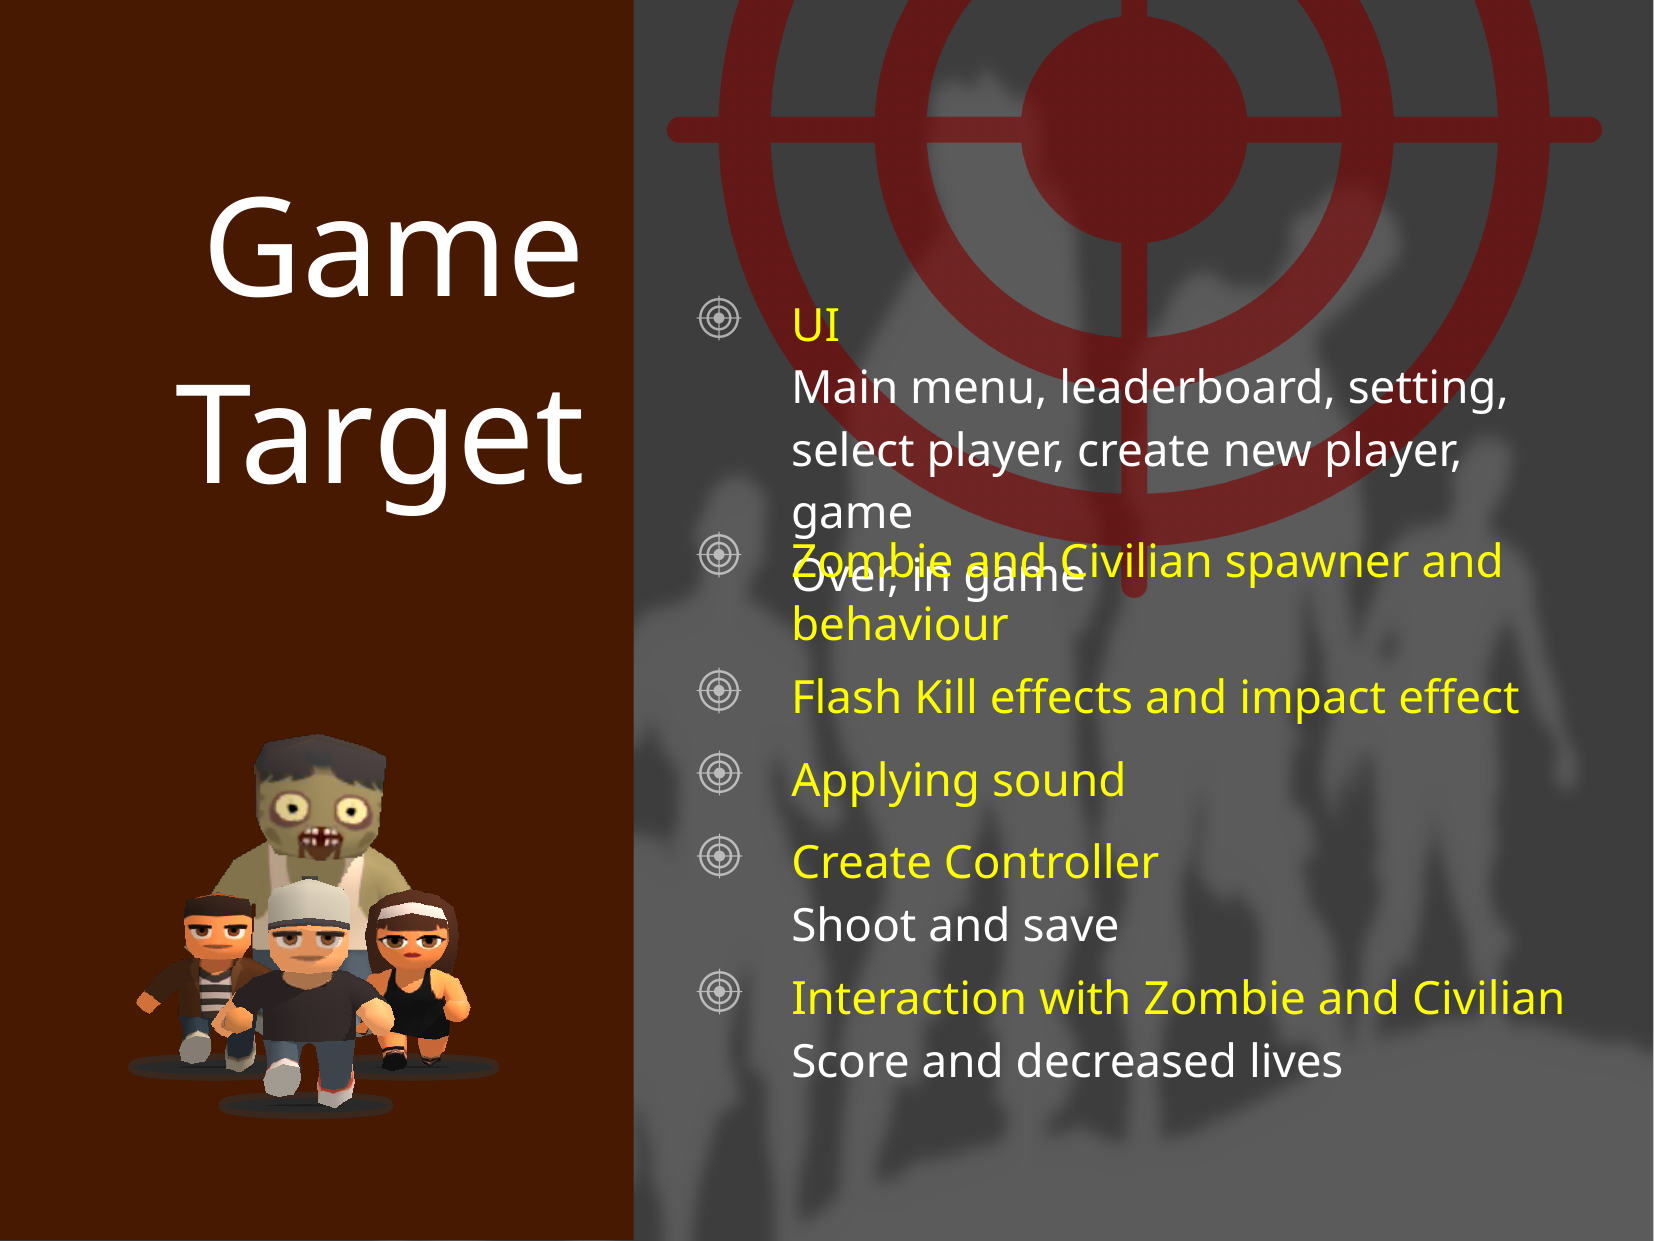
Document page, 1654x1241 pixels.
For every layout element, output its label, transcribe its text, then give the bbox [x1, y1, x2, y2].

text_box Interaction with Zombie and Civilian Score and decreased lives [776, 958, 1591, 1241]
text_box Zombie and Civilian spawner and behaviour [776, 521, 1591, 657]
text_box Applying sound [776, 739, 1591, 822]
text_box [0, 0, 634, 1241]
text_box UI Main menu, leaderboard, setting, select player, create new player, game Over, in game [776, 285, 1591, 521]
text_box Create Controller Shoot and save [776, 822, 1591, 958]
picture [120, 719, 502, 1119]
text_box Game Target [75, 141, 601, 661]
text_box Flash Kill effects and impact effect [776, 657, 1591, 739]
picture [634, 0, 1654, 1241]
